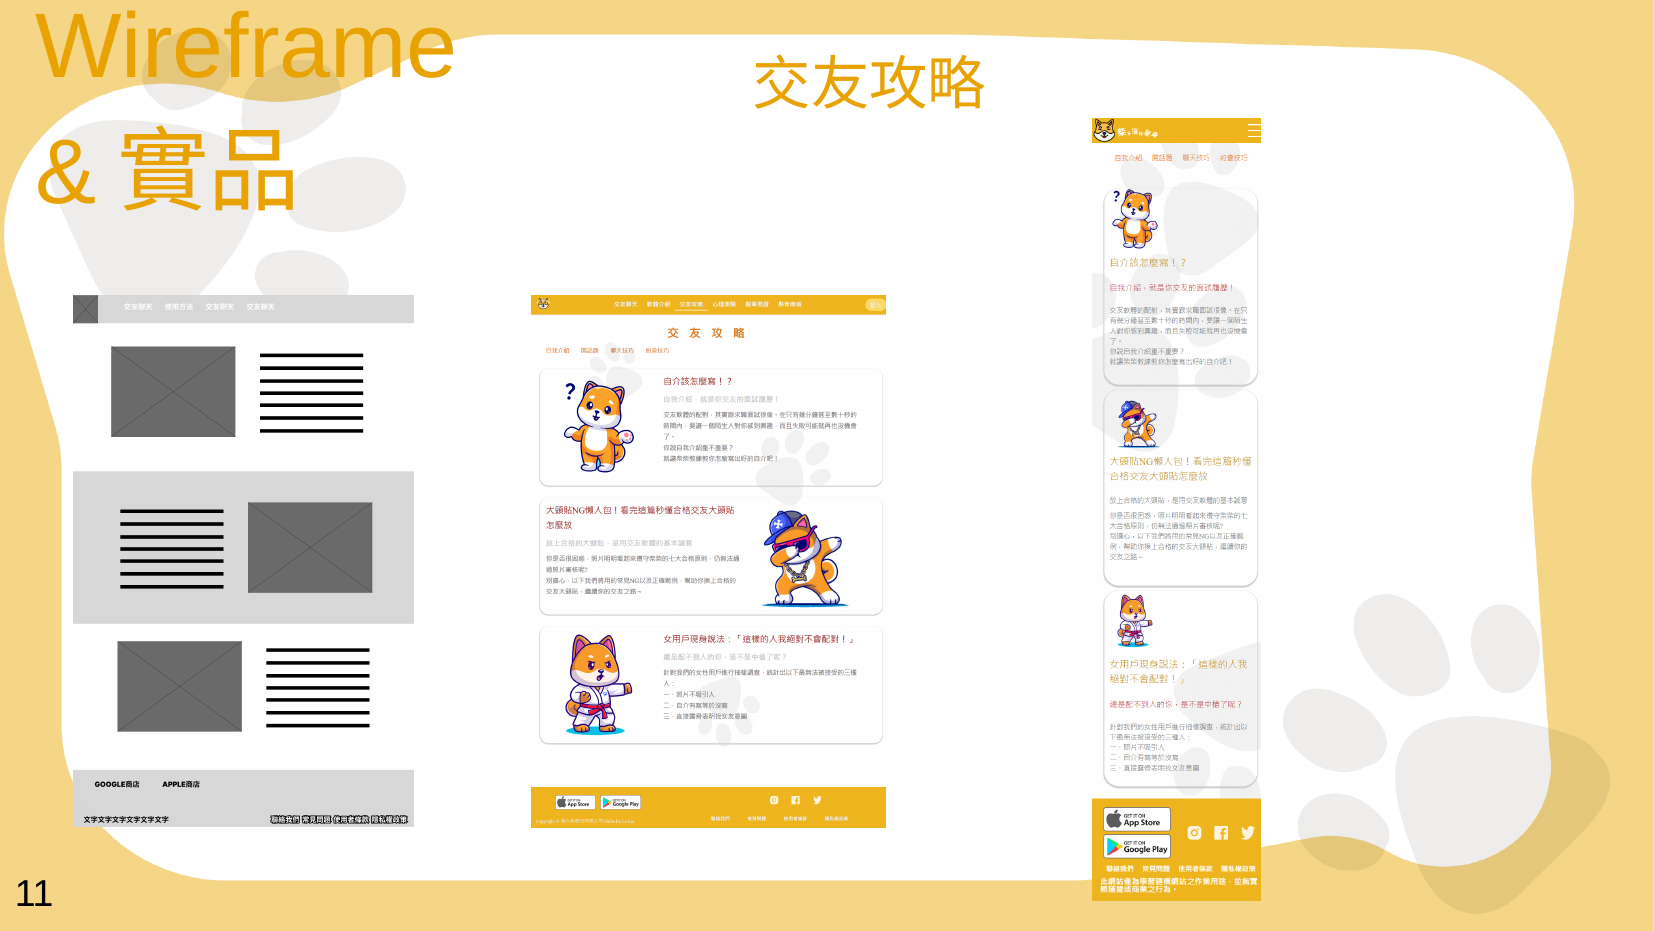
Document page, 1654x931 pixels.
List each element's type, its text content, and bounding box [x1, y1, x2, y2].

text_box 交友攻略 [738, 29, 1034, 200]
title Wireframe &實品 [0, 0, 597, 225]
text_box <編號> [0, 865, 460, 931]
picture [0, 0, 1654, 931]
